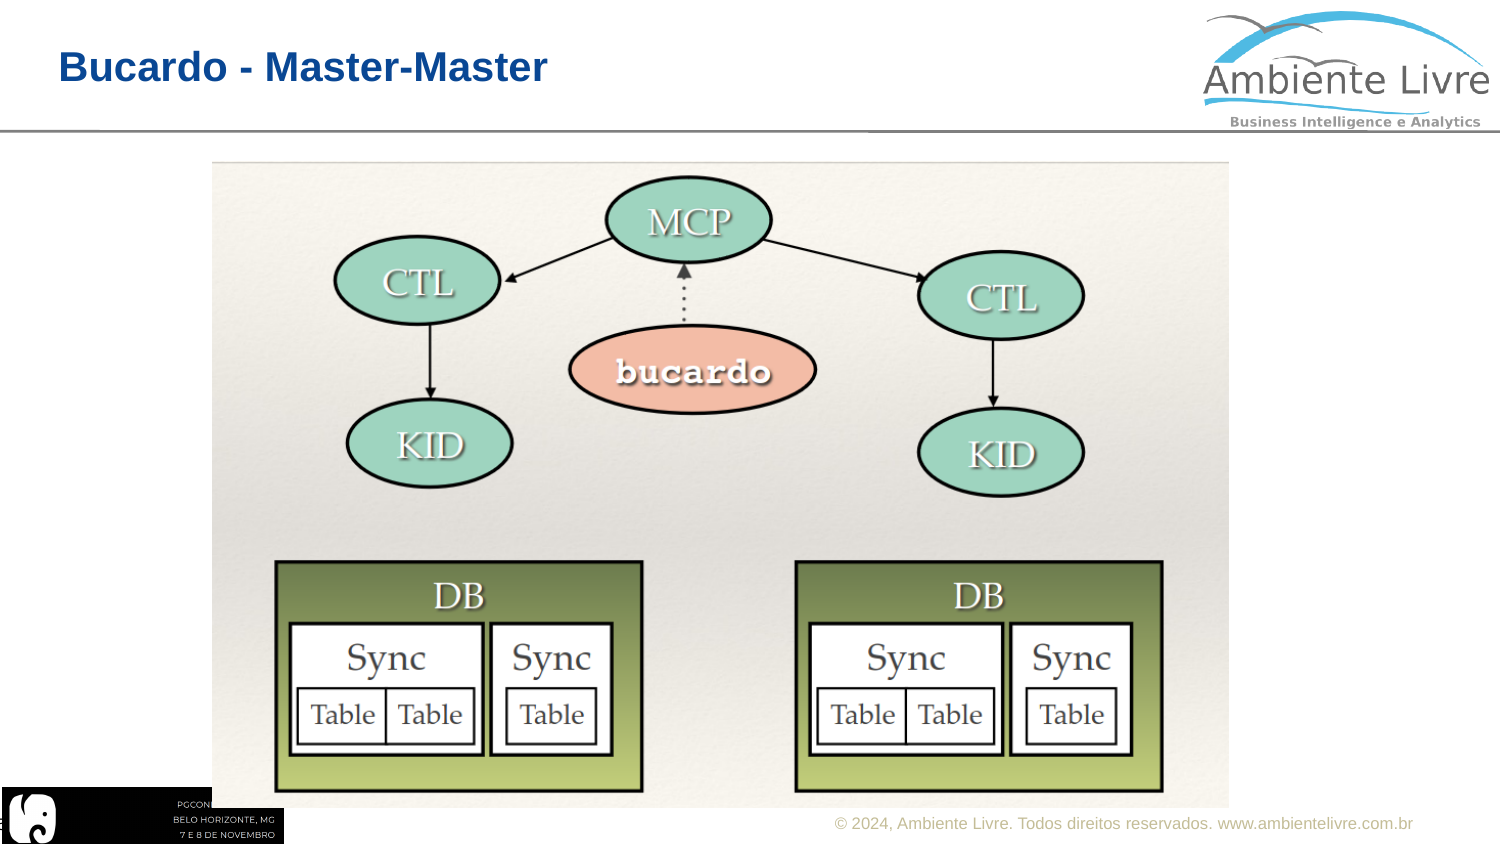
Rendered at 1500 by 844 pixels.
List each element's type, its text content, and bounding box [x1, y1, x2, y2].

picture [2, 161, 1313, 844]
picture [1203, 11, 1489, 129]
title Bucardo - Master-Master [43, 8, 1127, 129]
